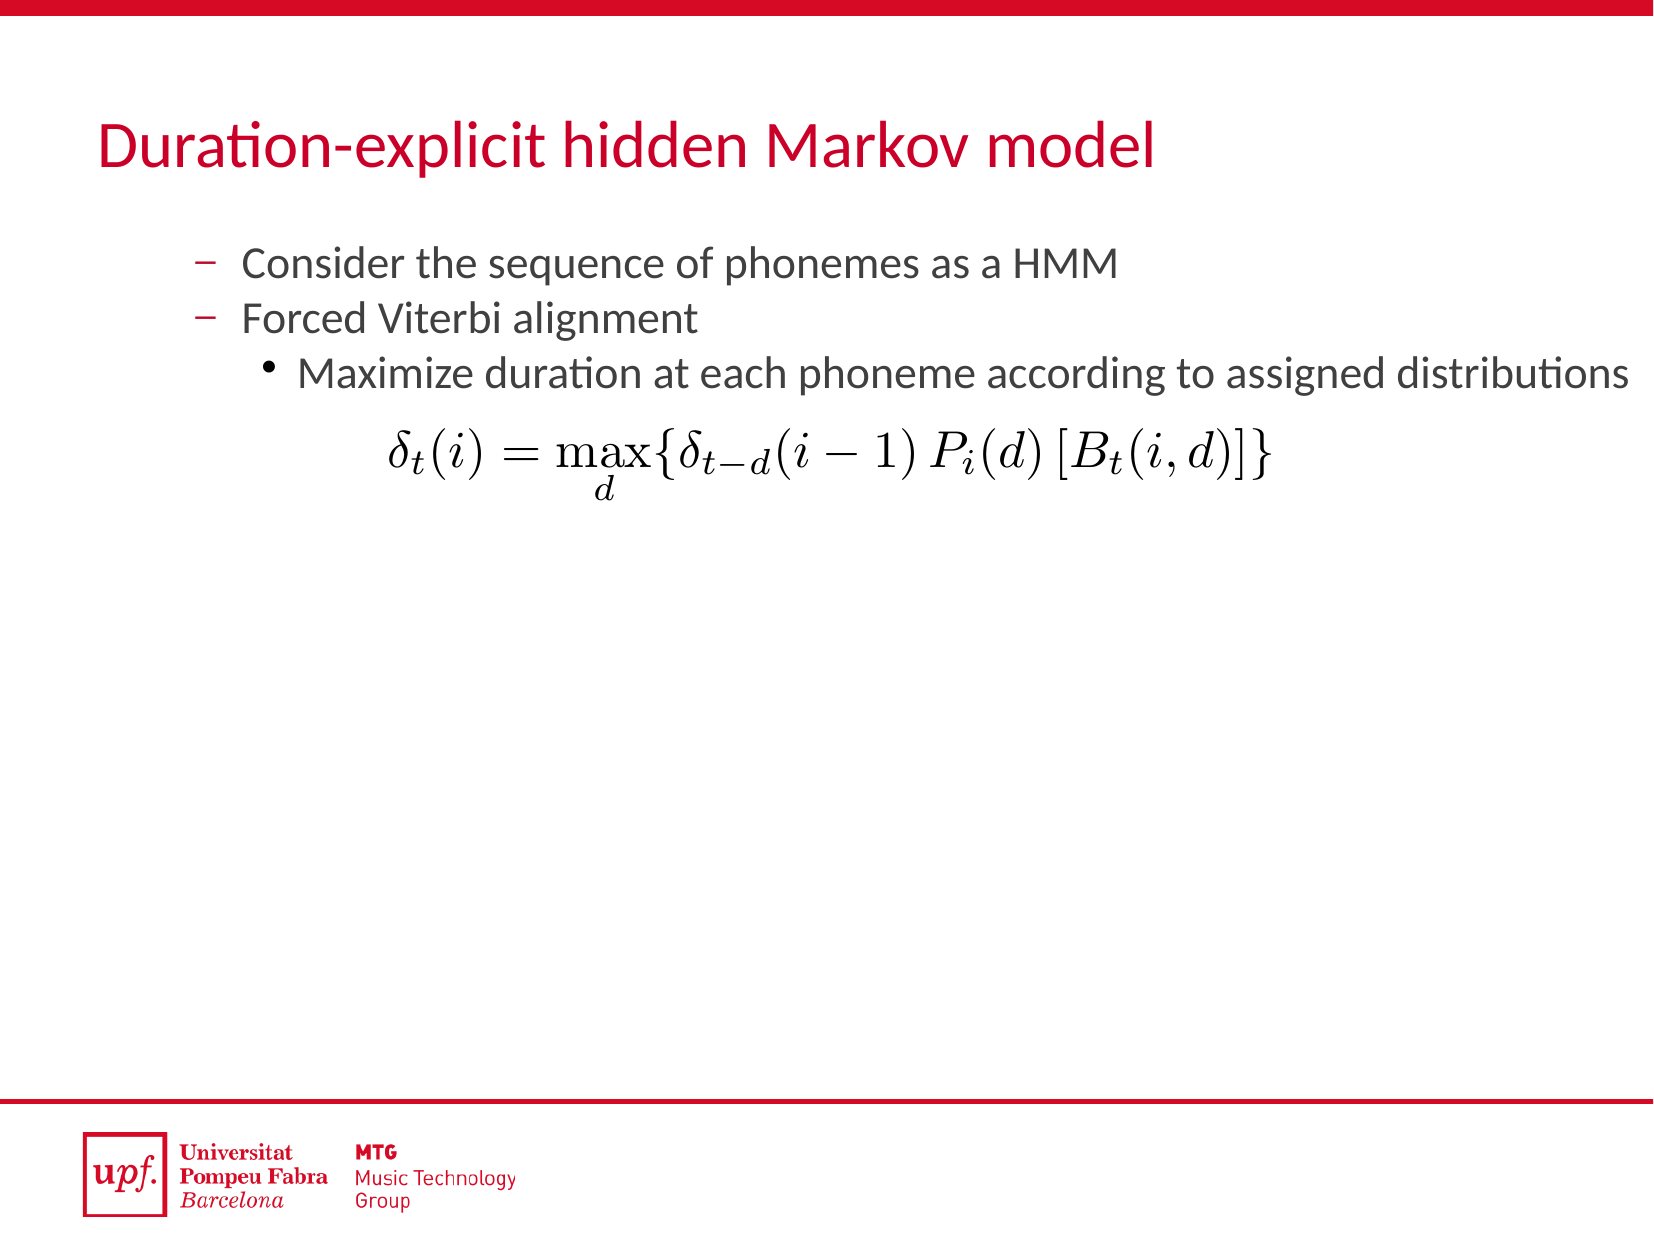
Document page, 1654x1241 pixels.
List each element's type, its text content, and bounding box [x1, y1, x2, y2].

text_box Duration-explicit hidden Markov model [82, 92, 1571, 234]
picture [382, 419, 1272, 503]
text_box Consider the sequence of phonemes as a HMM Forced Viterbi alignment Maximize duration at each phoneme according to assigned distributions [104, 179, 1654, 983]
